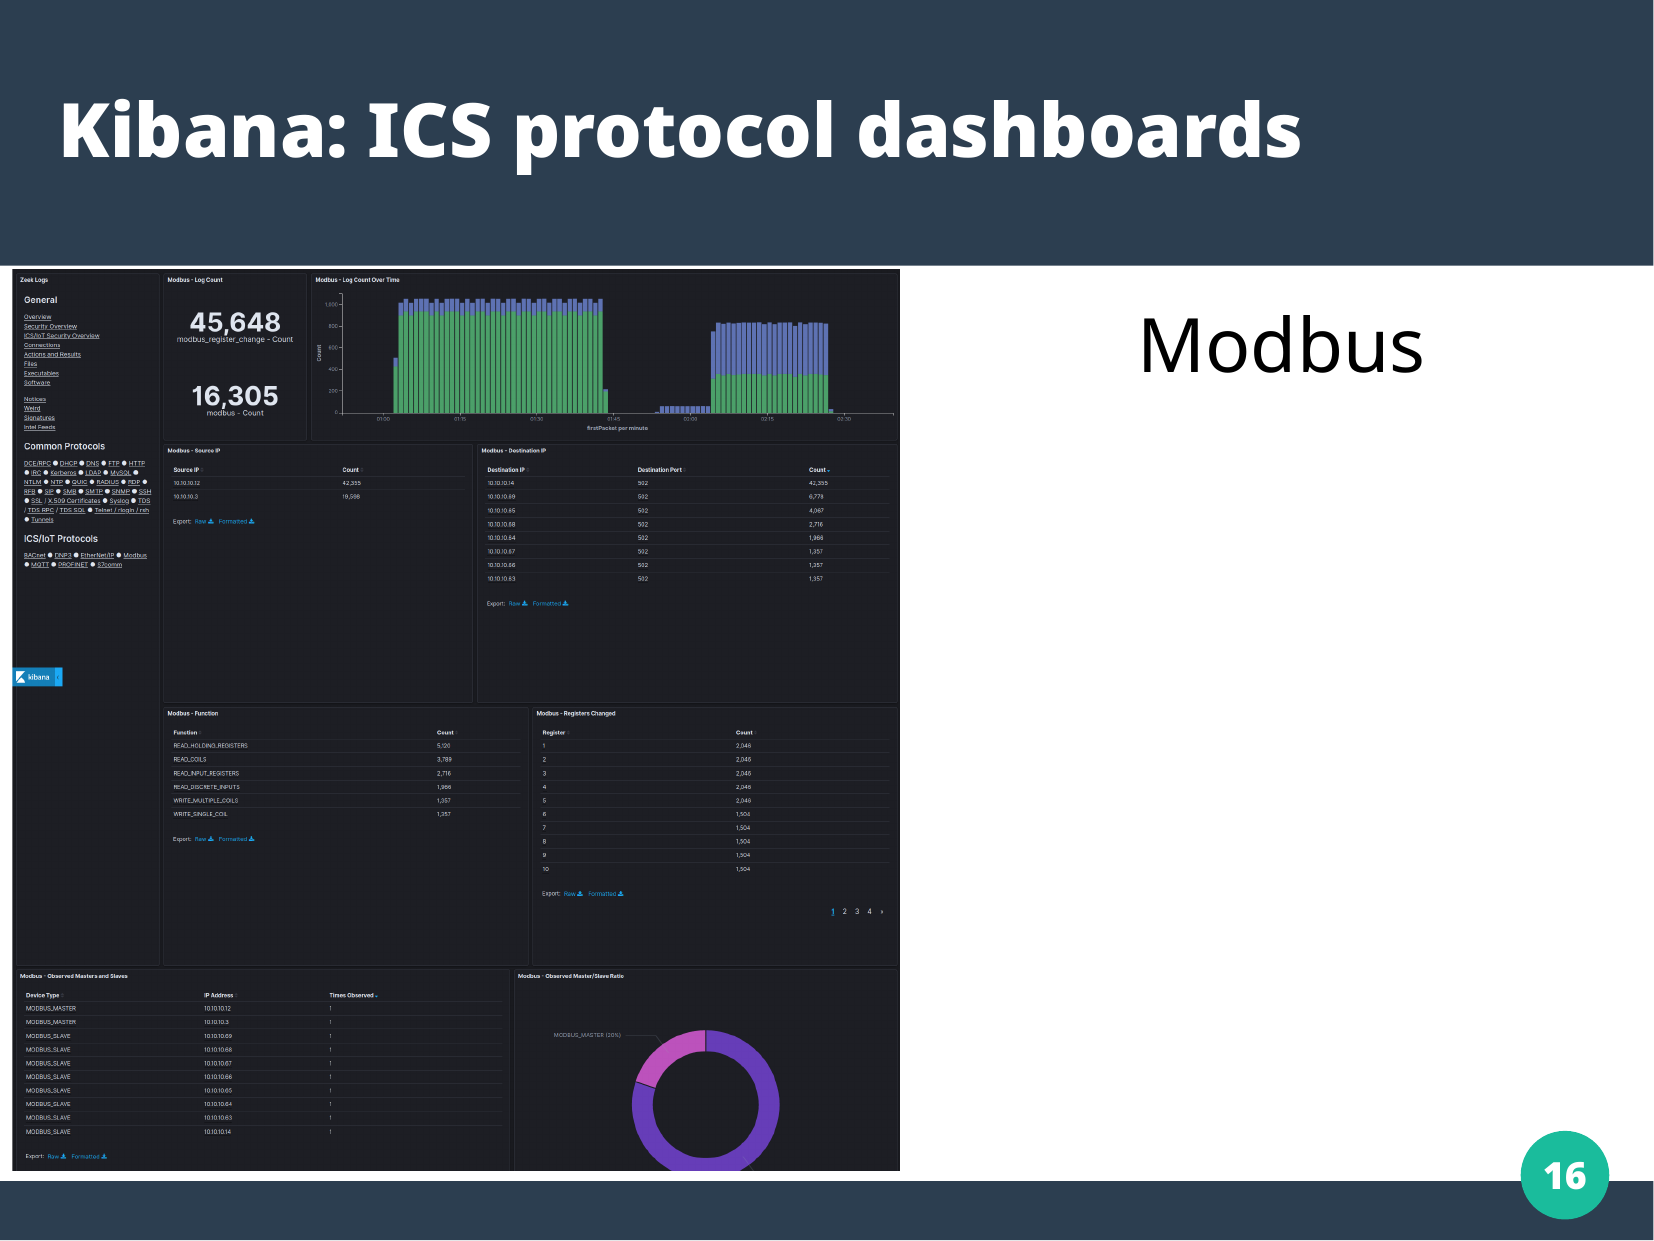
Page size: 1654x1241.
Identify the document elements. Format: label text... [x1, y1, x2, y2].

title Kibana: ICS protocol dashboards [59, 49, 1595, 207]
picture [12, 269, 901, 1171]
text_box Modbus [1015, 284, 1548, 431]
